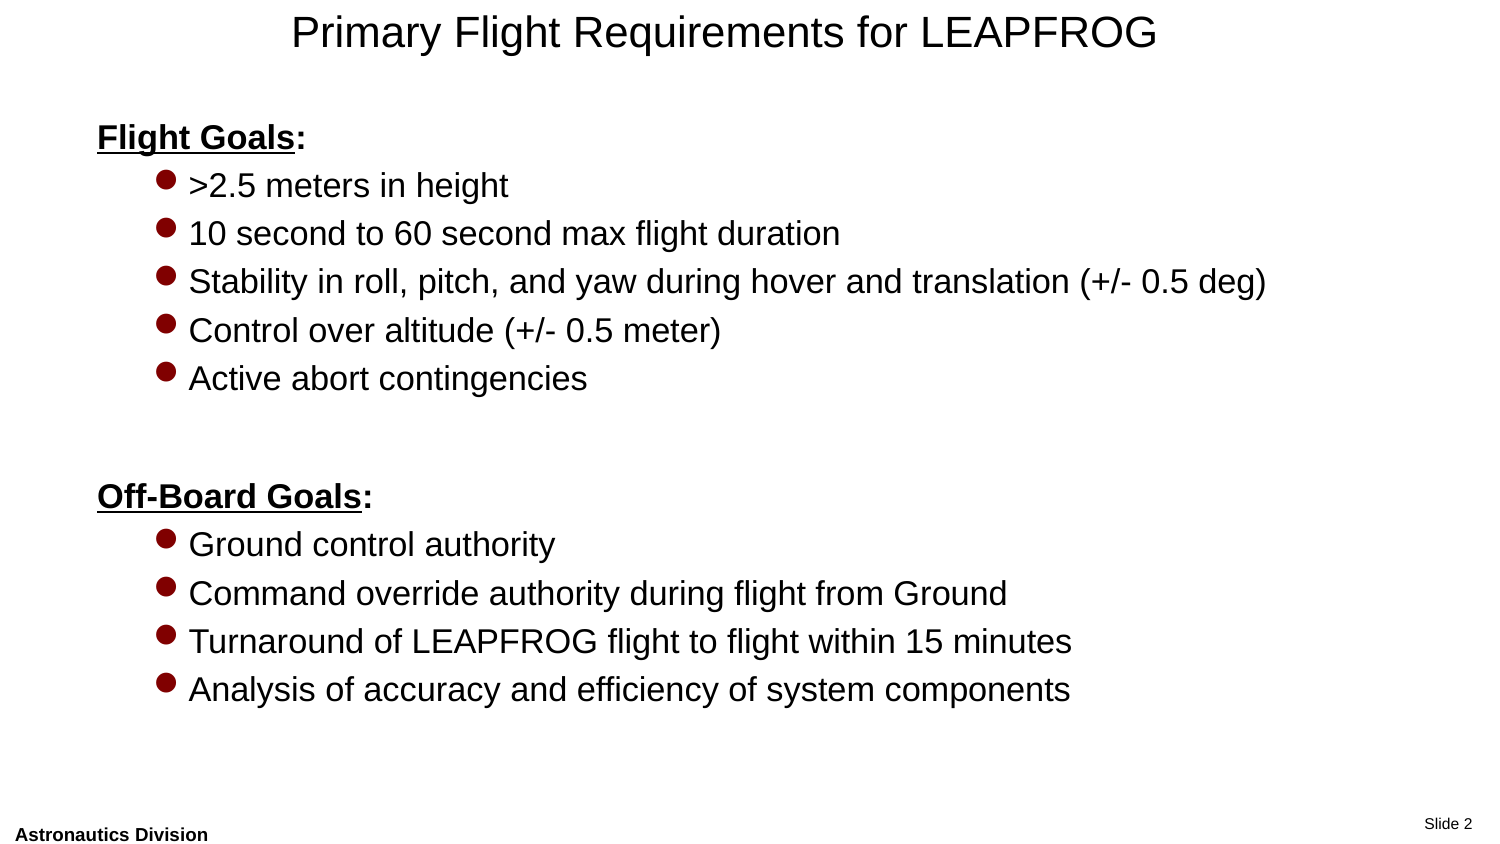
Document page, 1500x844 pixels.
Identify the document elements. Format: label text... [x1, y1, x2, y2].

title Primary Flight Requirements for LEAPFROG [174, 0, 1275, 61]
list Flight Goals: >2.5 meters in height 10 second to 60 second max flight duration Stability in roll, pitch, and yaw during hover and translation (+/- 0.5 deg) Control over altitude (+/- 0.5 meter) Active abort contingencies Off-Board Goals: Ground control authority Command override authority during flight from Ground Turnaround of LEAPFROG flight to flight within 15 minutes Analysis of accuracy and efficiency of system components [82, 107, 1425, 680]
